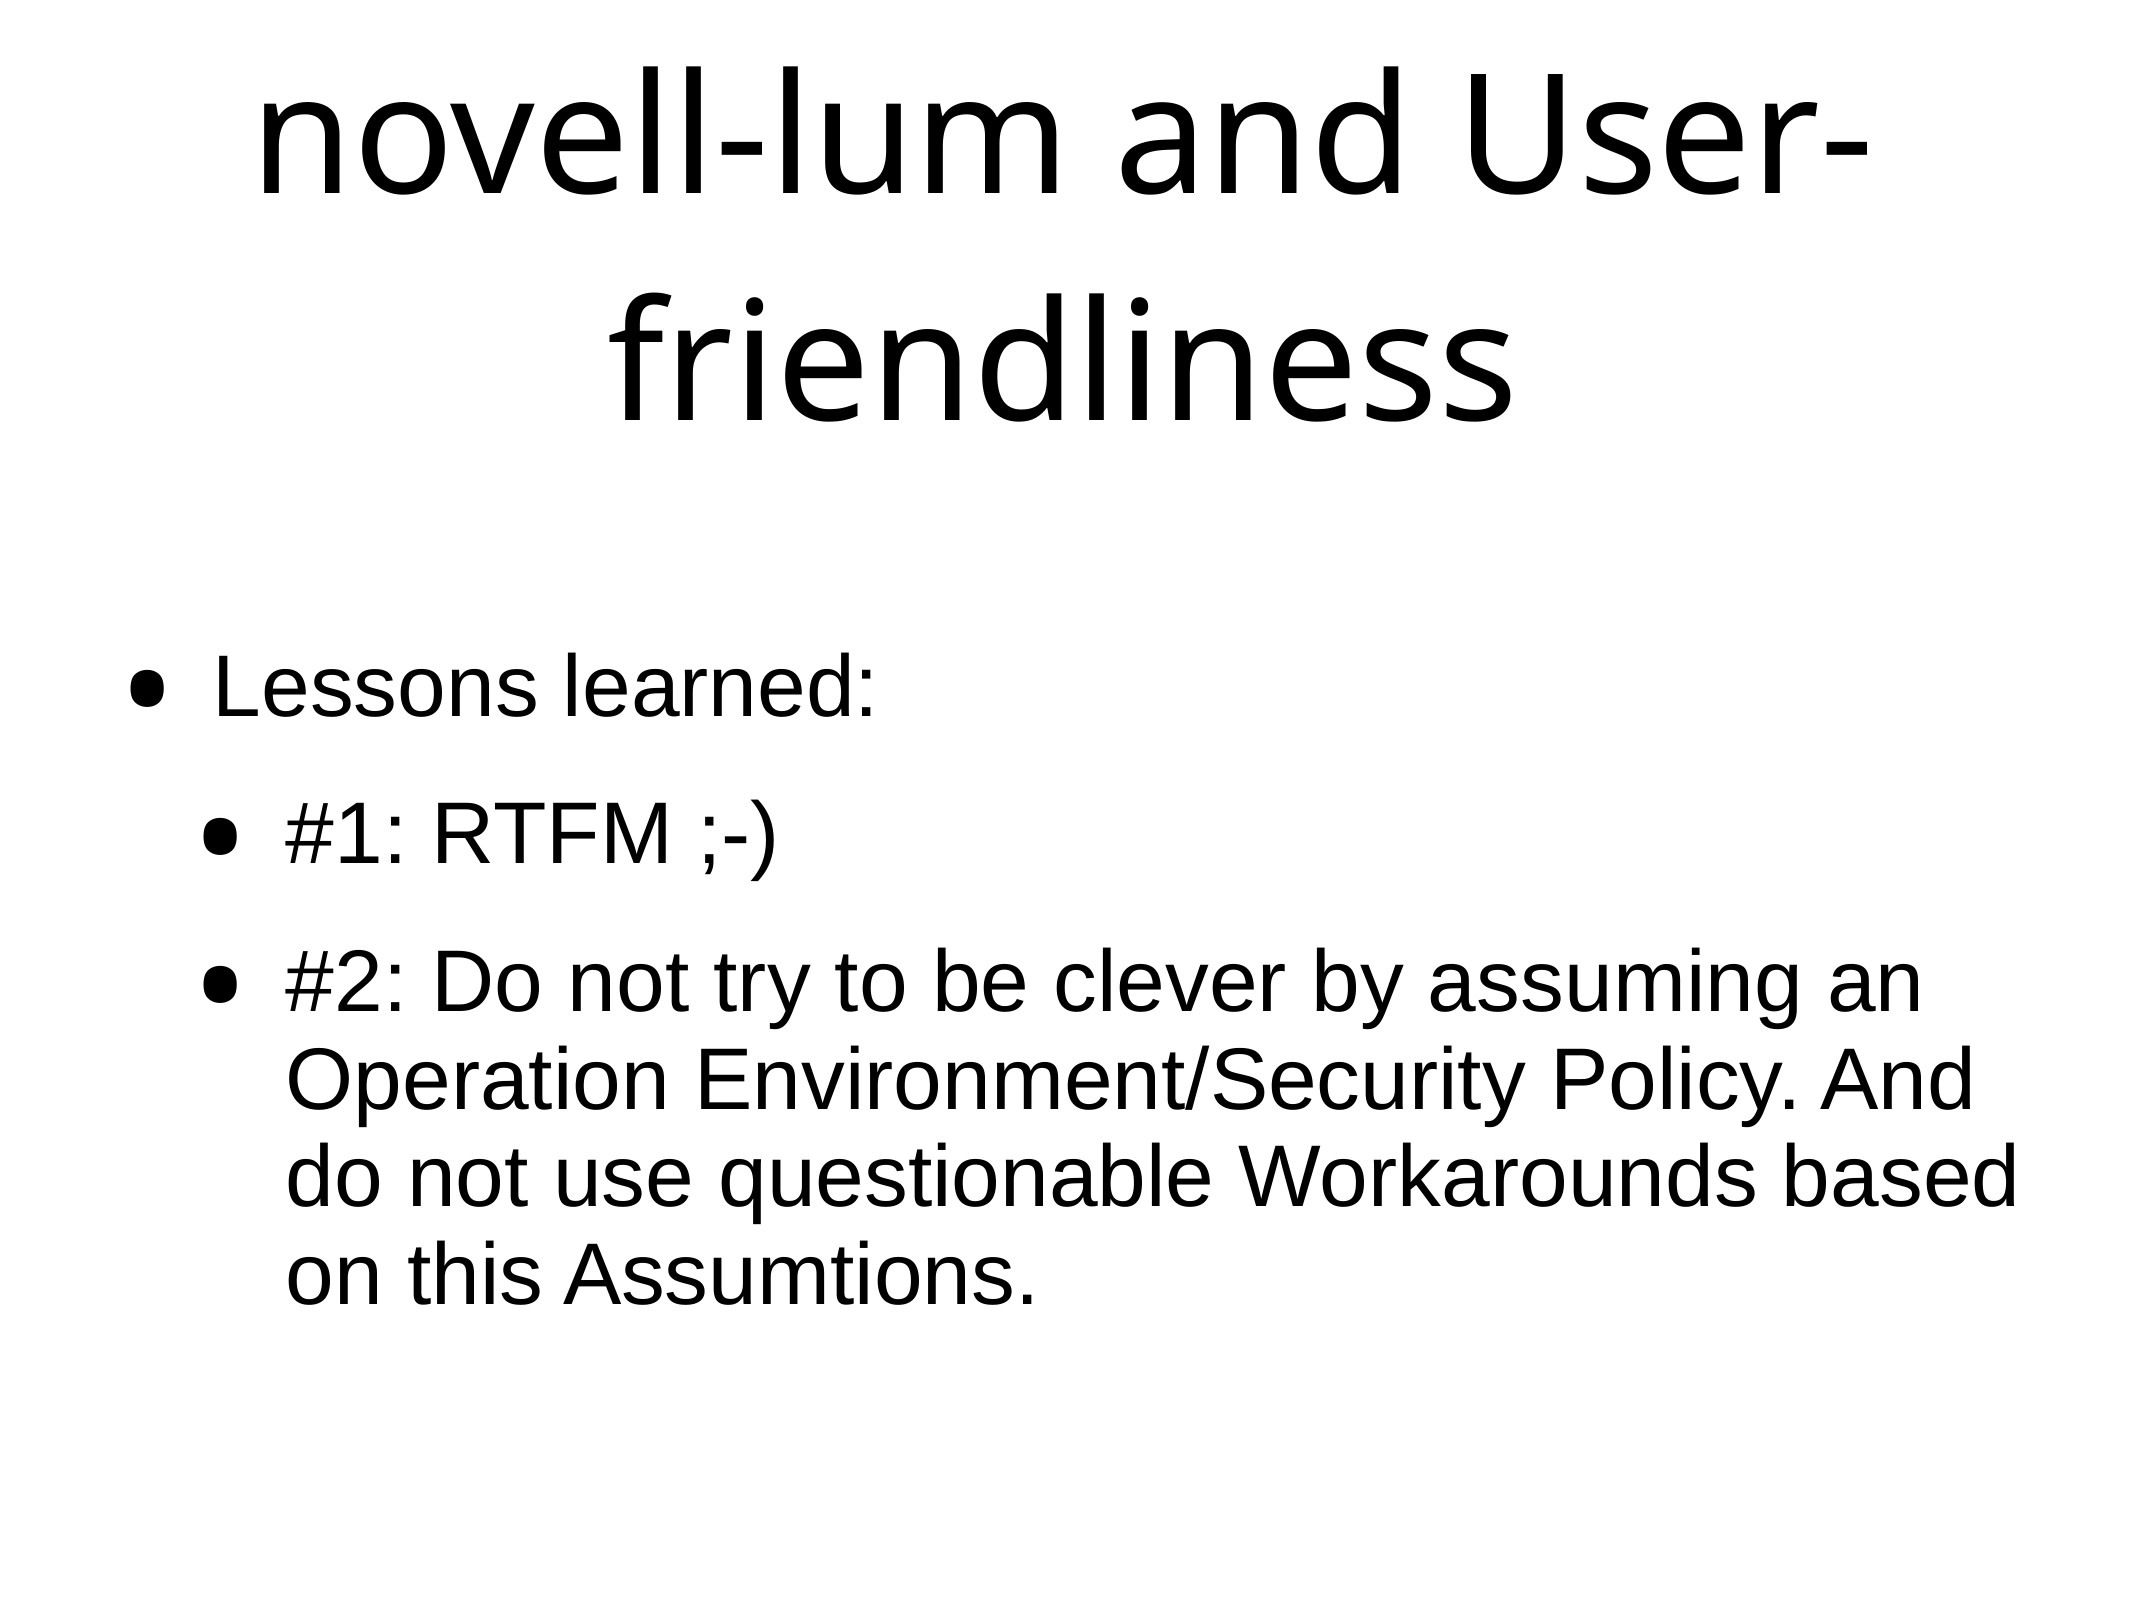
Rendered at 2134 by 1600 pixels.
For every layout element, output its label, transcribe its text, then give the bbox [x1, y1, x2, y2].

title novell-lum and User-friendliness [29, 21, 2097, 462]
list Lessons learned: #1: RTFM ;-) #2: Do not try to be clever by assuming an Operation Environment/Security Policy. And do not use questionable Workarounds based on this Assumtions. [59, 454, 2097, 1506]
